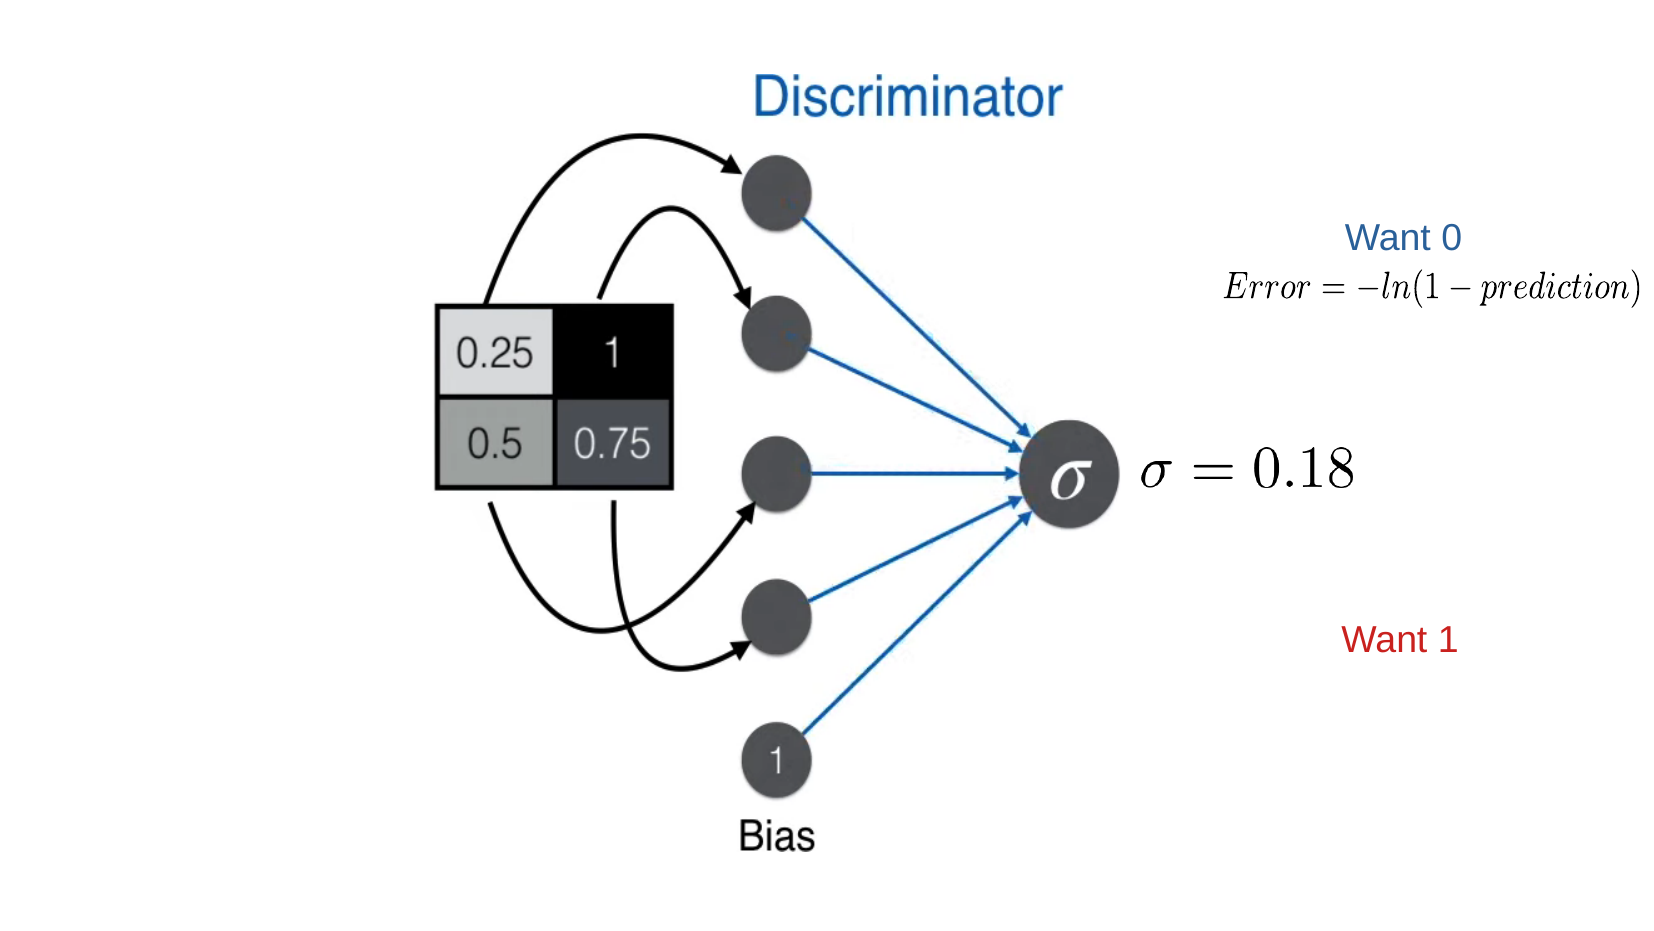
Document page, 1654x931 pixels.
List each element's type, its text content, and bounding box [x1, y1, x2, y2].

picture [1222, 269, 1640, 308]
text_box Want 0 [1330, 208, 1478, 266]
text_box Want 1 [1326, 610, 1474, 668]
picture [387, 74, 1121, 852]
picture [1141, 447, 1353, 488]
